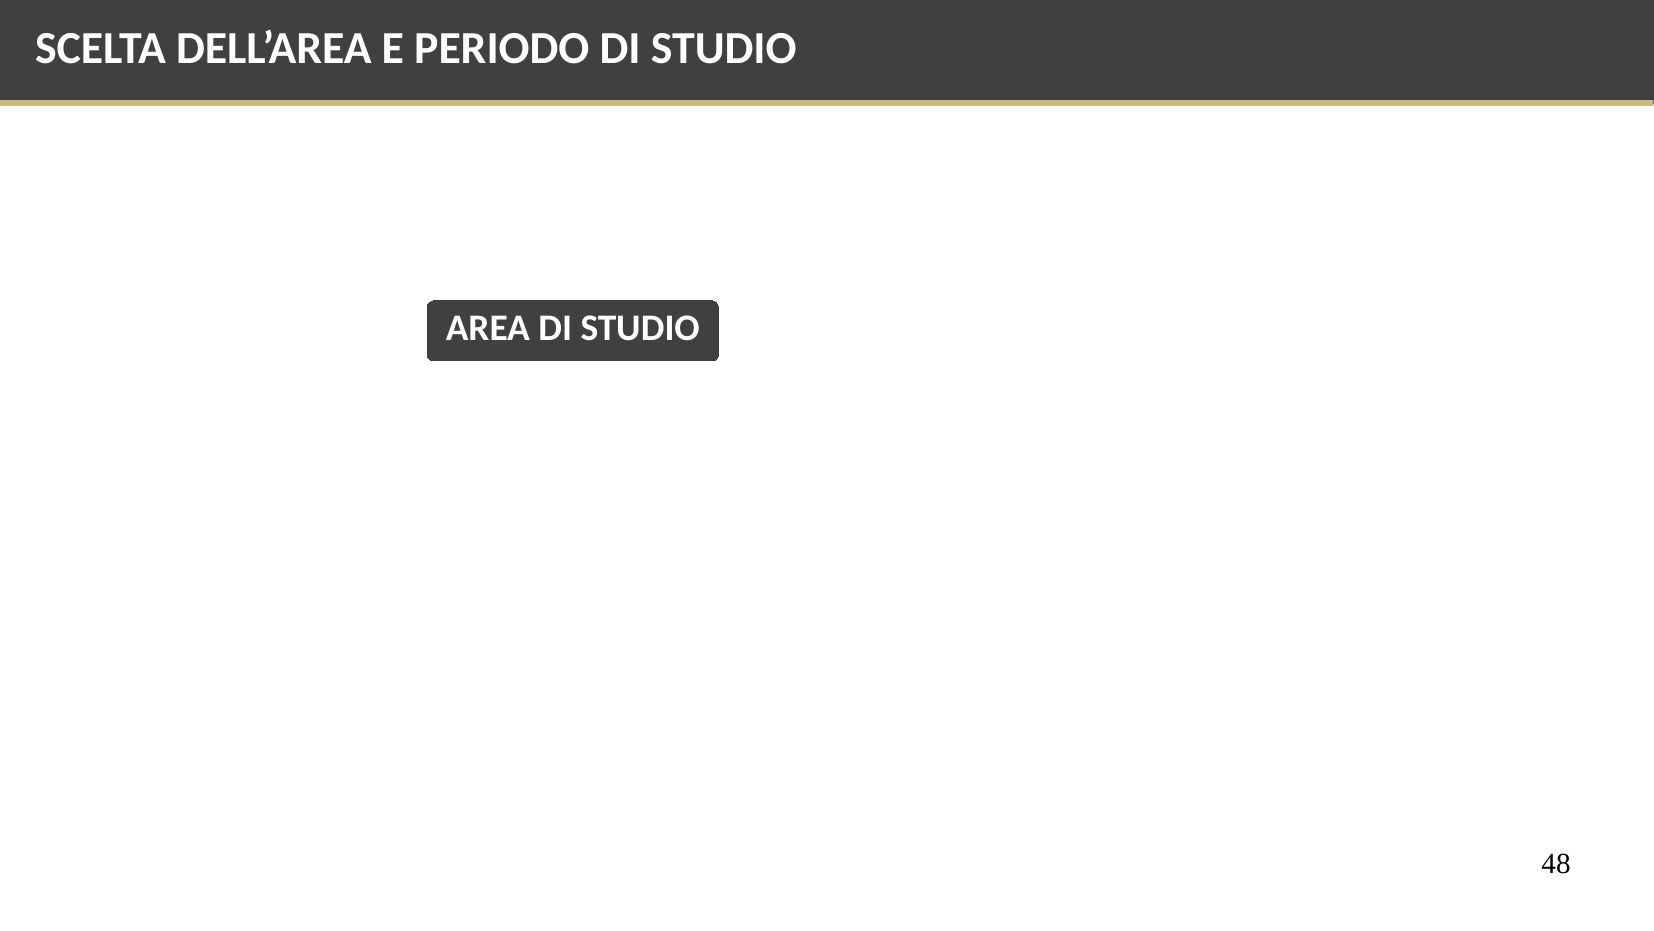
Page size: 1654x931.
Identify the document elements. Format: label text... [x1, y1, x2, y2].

text_box AREA DI STUDIO [427, 300, 719, 361]
text_box SCELTA DELL’AREA E PERIODO DI STUDIO [0, 0, 1654, 100]
